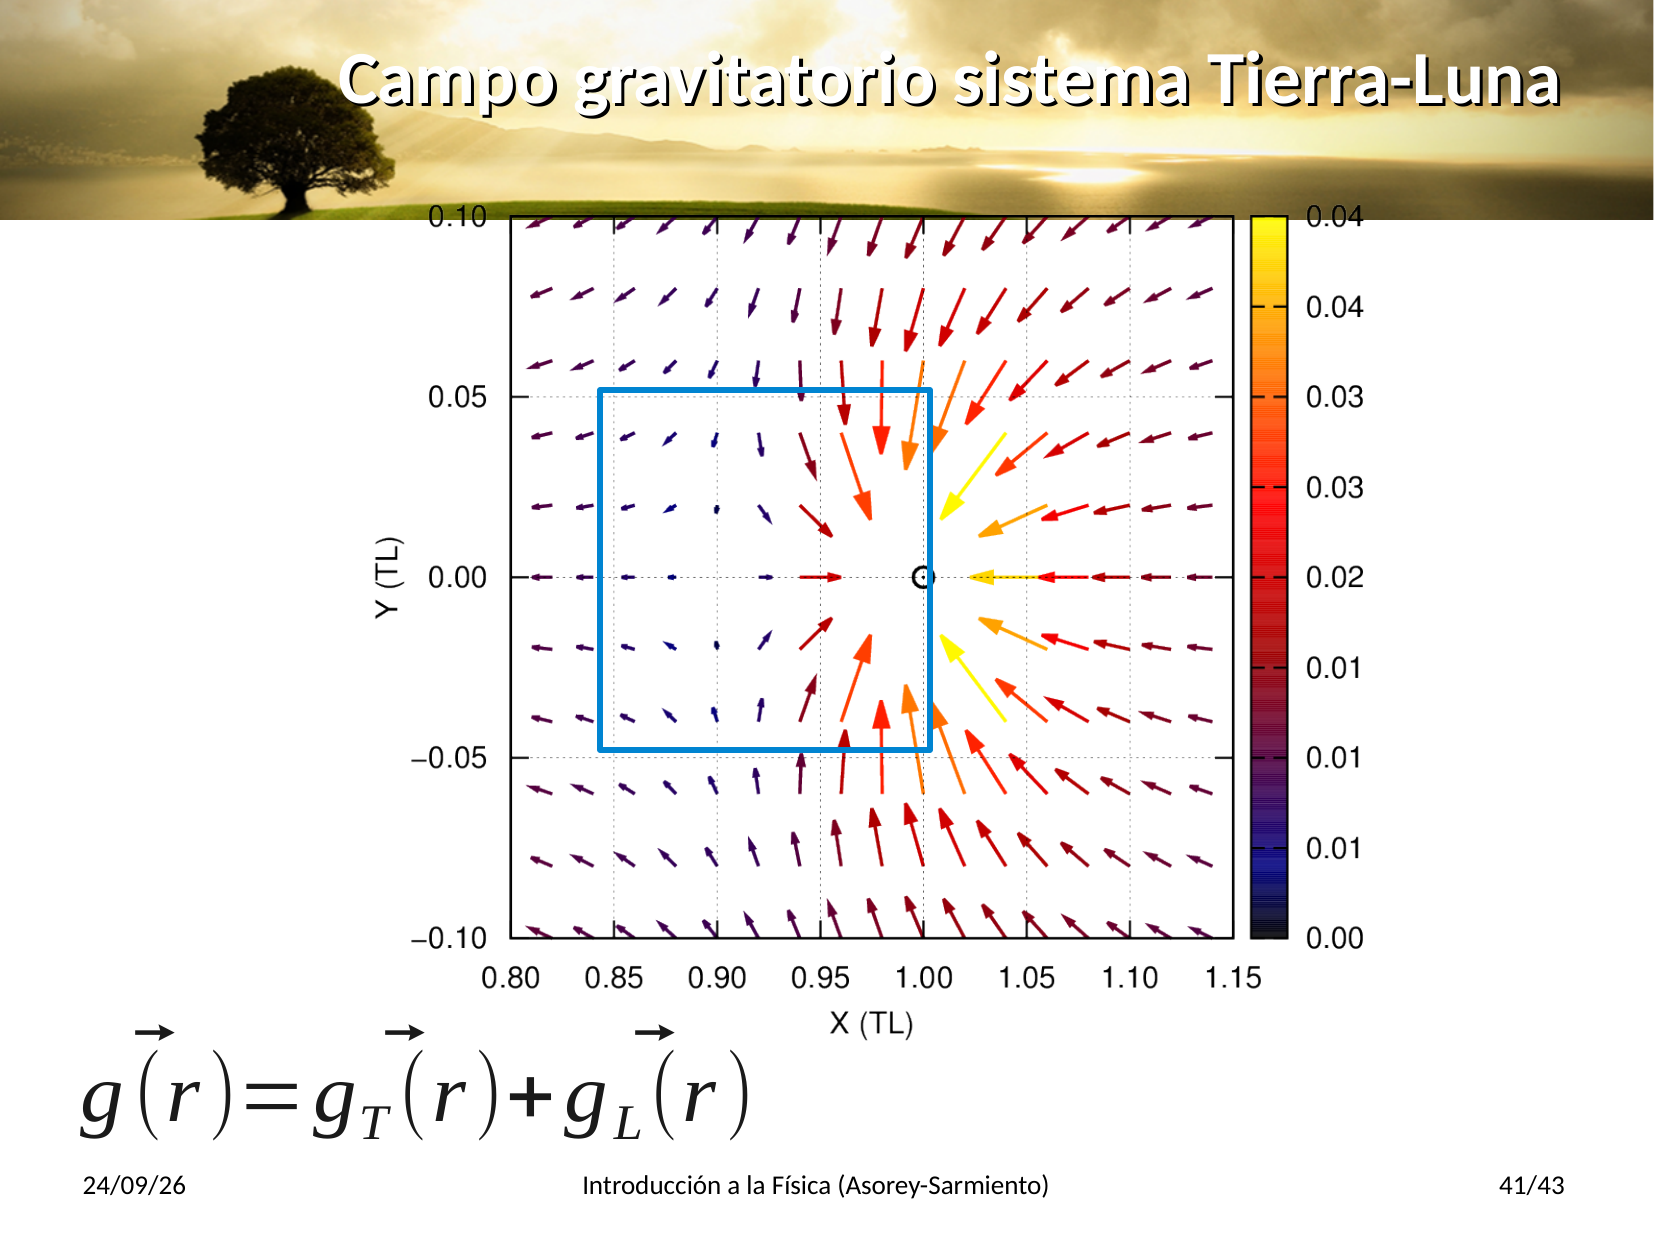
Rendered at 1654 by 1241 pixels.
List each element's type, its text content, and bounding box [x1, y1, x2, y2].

chart [71, 1020, 761, 1151]
title Campo gravitatorio sistema Tierra-Luna [75, 19, 1564, 151]
picture [0, 0, 1654, 1141]
